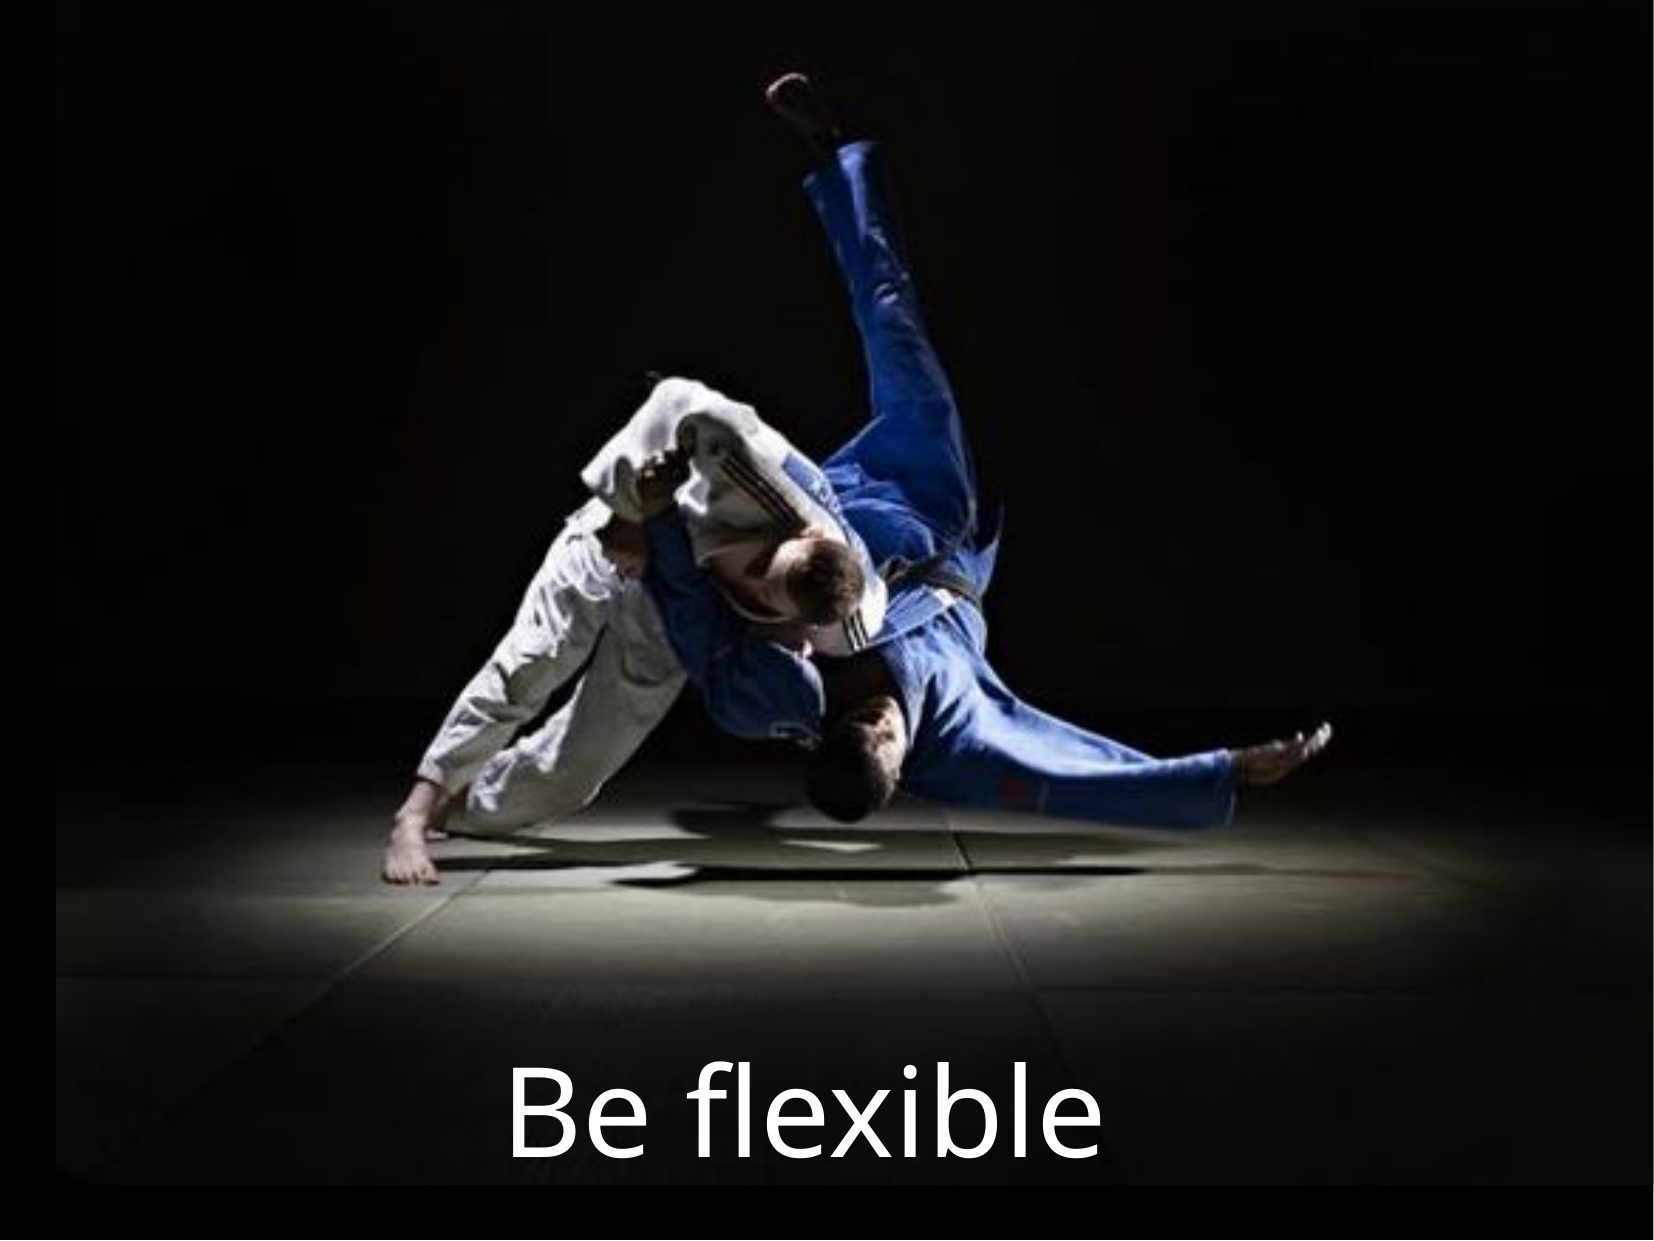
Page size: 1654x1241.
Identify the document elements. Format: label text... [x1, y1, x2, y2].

picture [56, 0, 1654, 1186]
title Be flexible [60, 1005, 1549, 1213]
